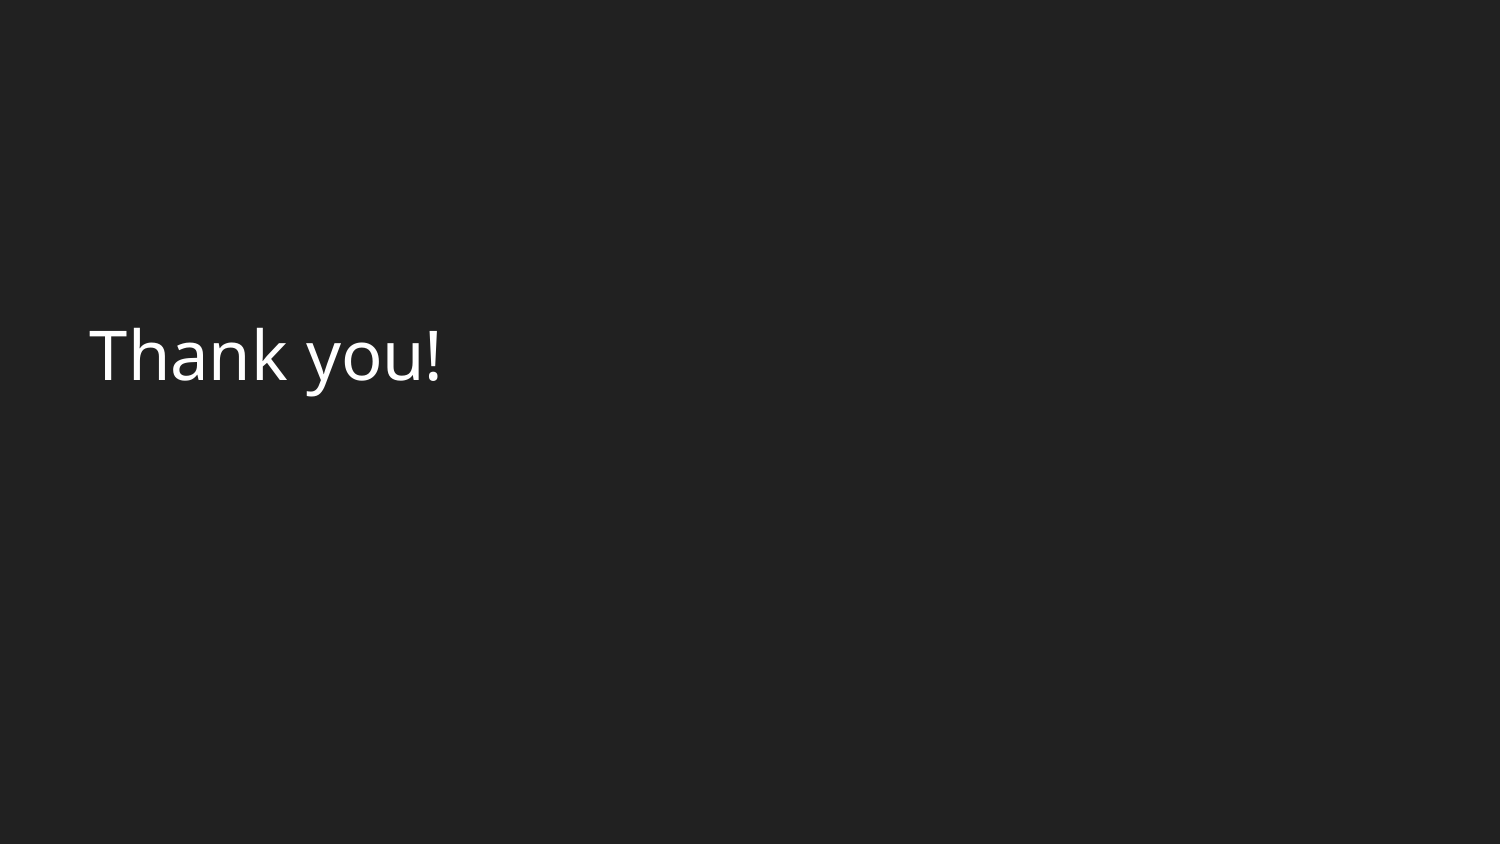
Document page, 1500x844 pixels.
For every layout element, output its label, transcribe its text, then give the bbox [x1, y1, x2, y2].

title Thank you! [89, 321, 747, 472]
